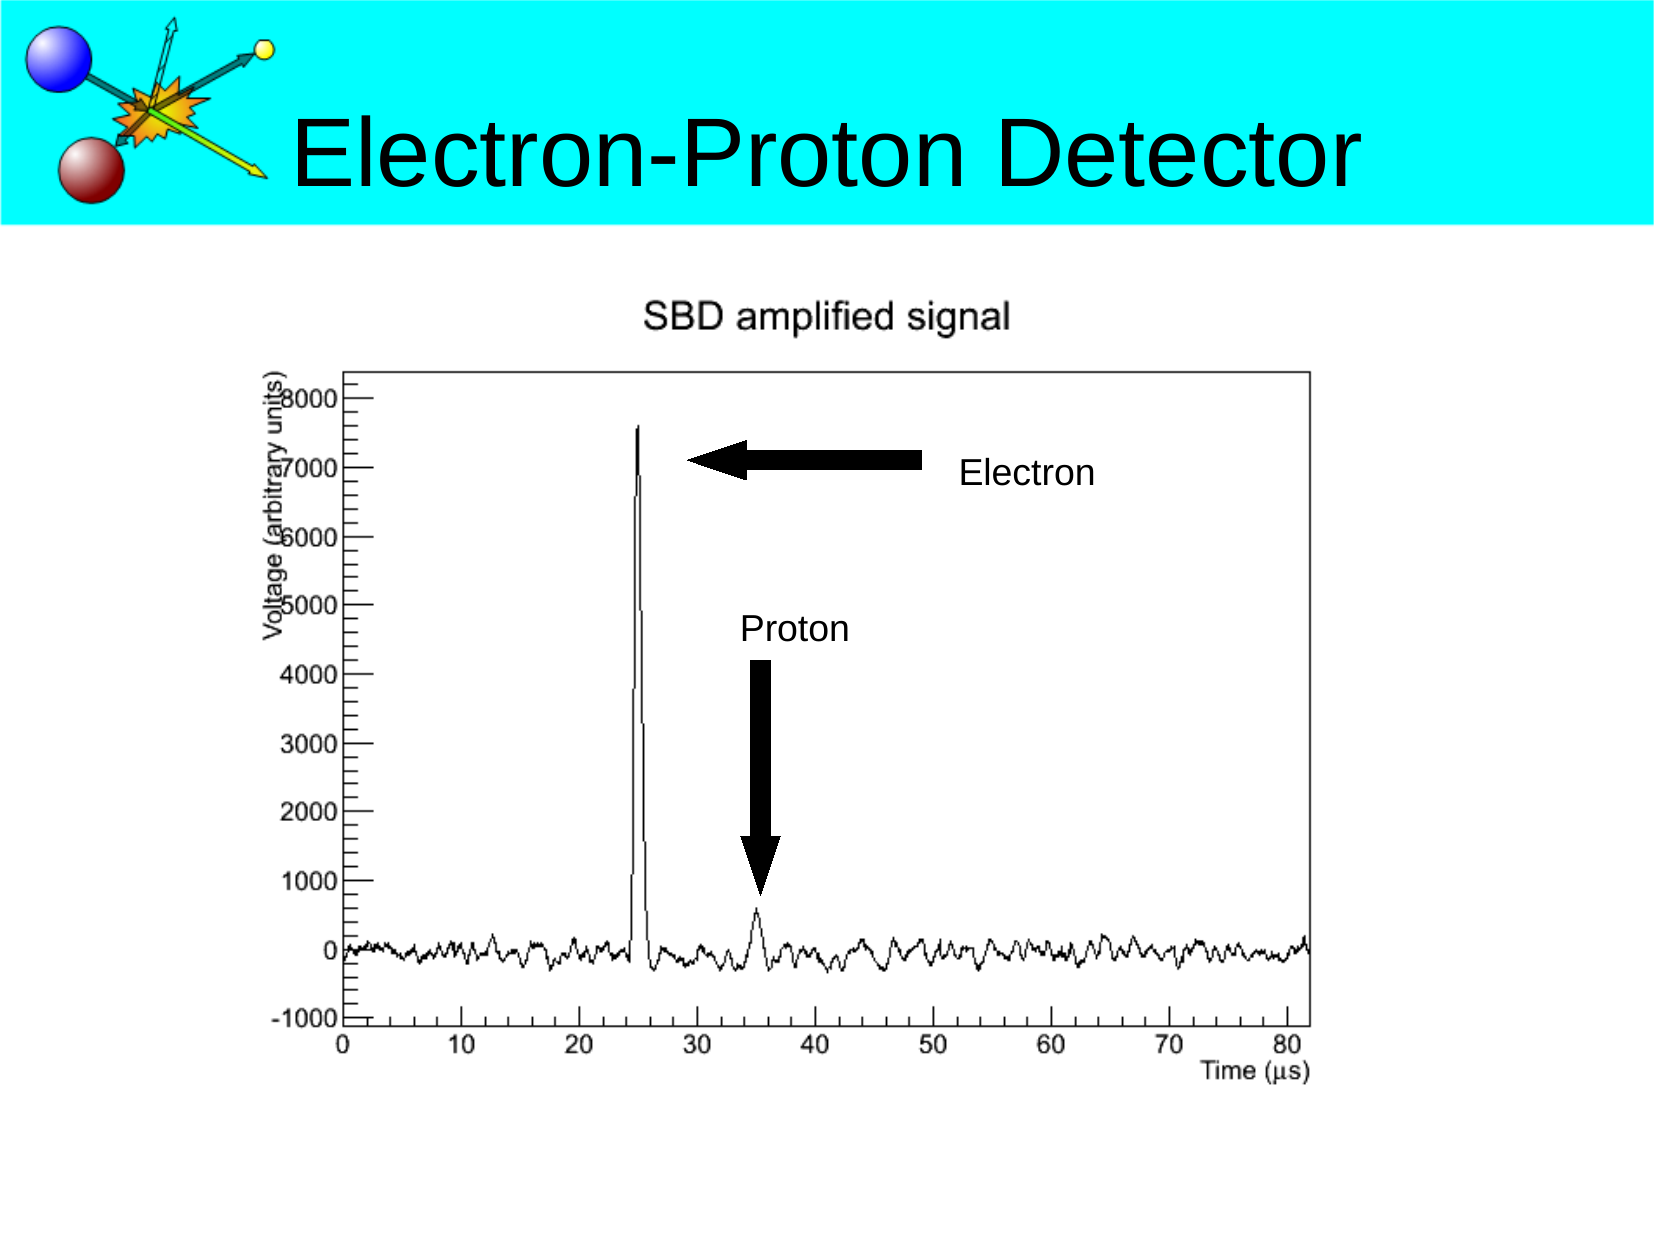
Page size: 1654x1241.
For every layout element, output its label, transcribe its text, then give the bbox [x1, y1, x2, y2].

text_box [687, 440, 922, 480]
text_box Electron [943, 443, 1207, 501]
text_box Proton [725, 600, 974, 657]
text_box [740, 660, 781, 896]
title Electron-Proton Detector [82, 49, 1571, 257]
picture [0, 0, 1654, 1241]
